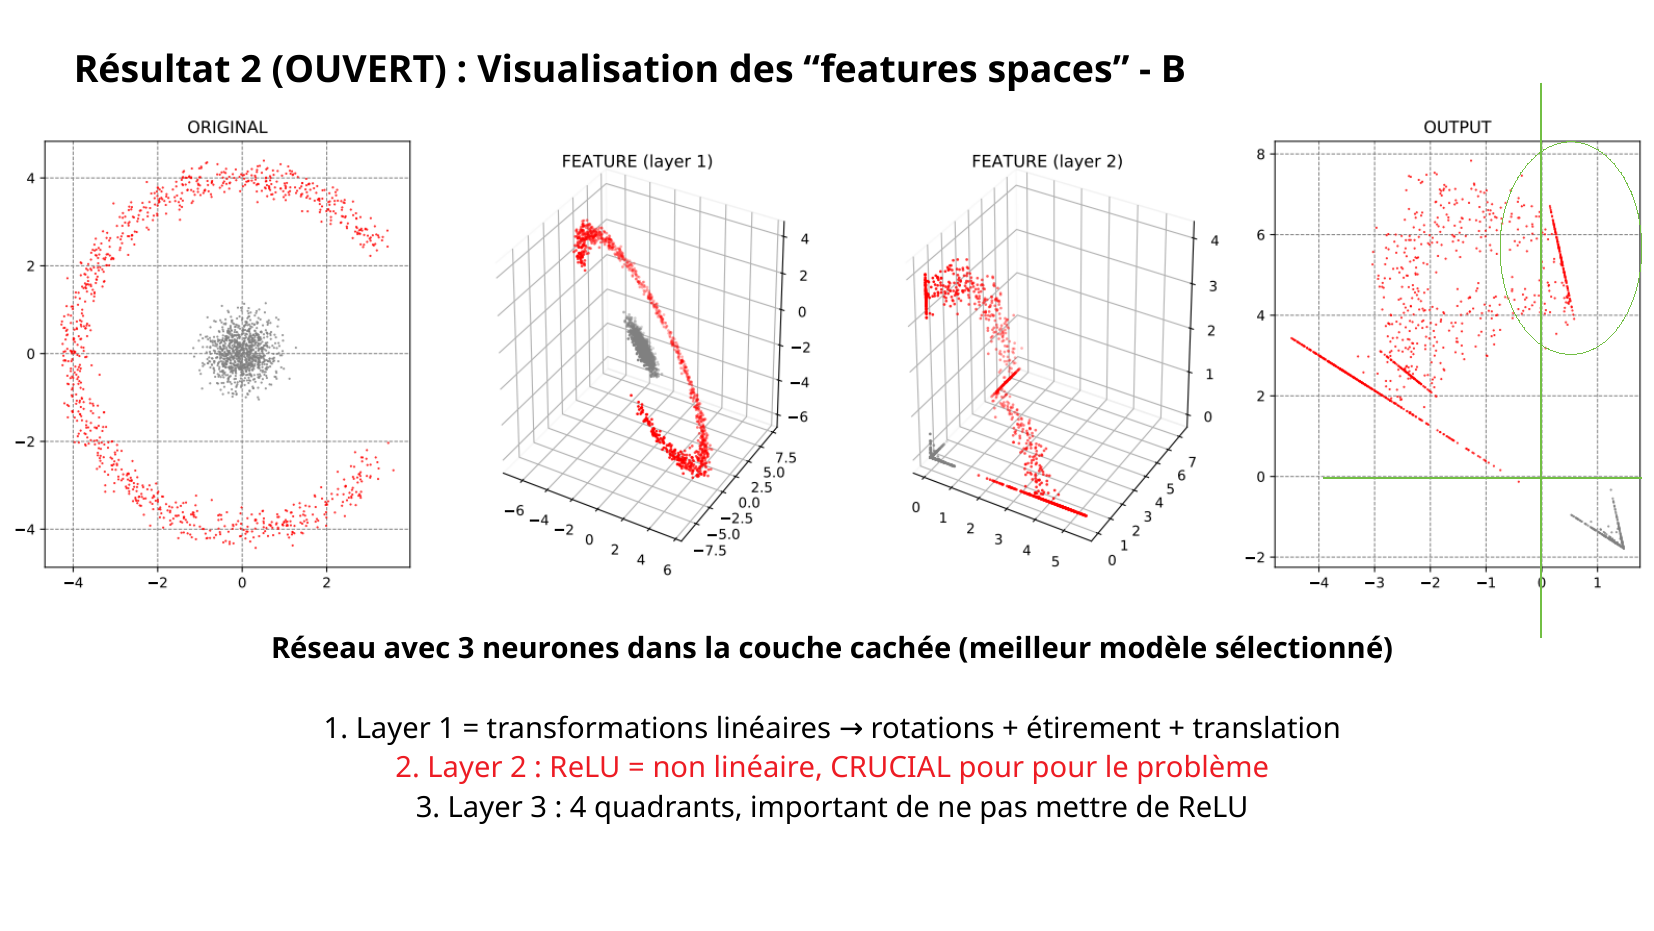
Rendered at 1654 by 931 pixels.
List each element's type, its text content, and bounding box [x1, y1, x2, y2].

text_box Résultat 2 (OUVERT) : Visualisation des “features spaces” - B [59, 35, 1536, 93]
picture [1542, 106, 1654, 606]
picture [0, 106, 1540, 606]
text_box Réseau avec 3 neurones dans la couche cachée (meilleur modèle sélectionné) 1. Layer 1 = transformations linéaires → rotations + étirement + translation 2. Layer 2 : ReLU = non linéaire, CRUCIAL pour pour le problème 3. Layer 3 : 4 quadrants, important de ne pas mettre de ReLU [47, 620, 1619, 865]
